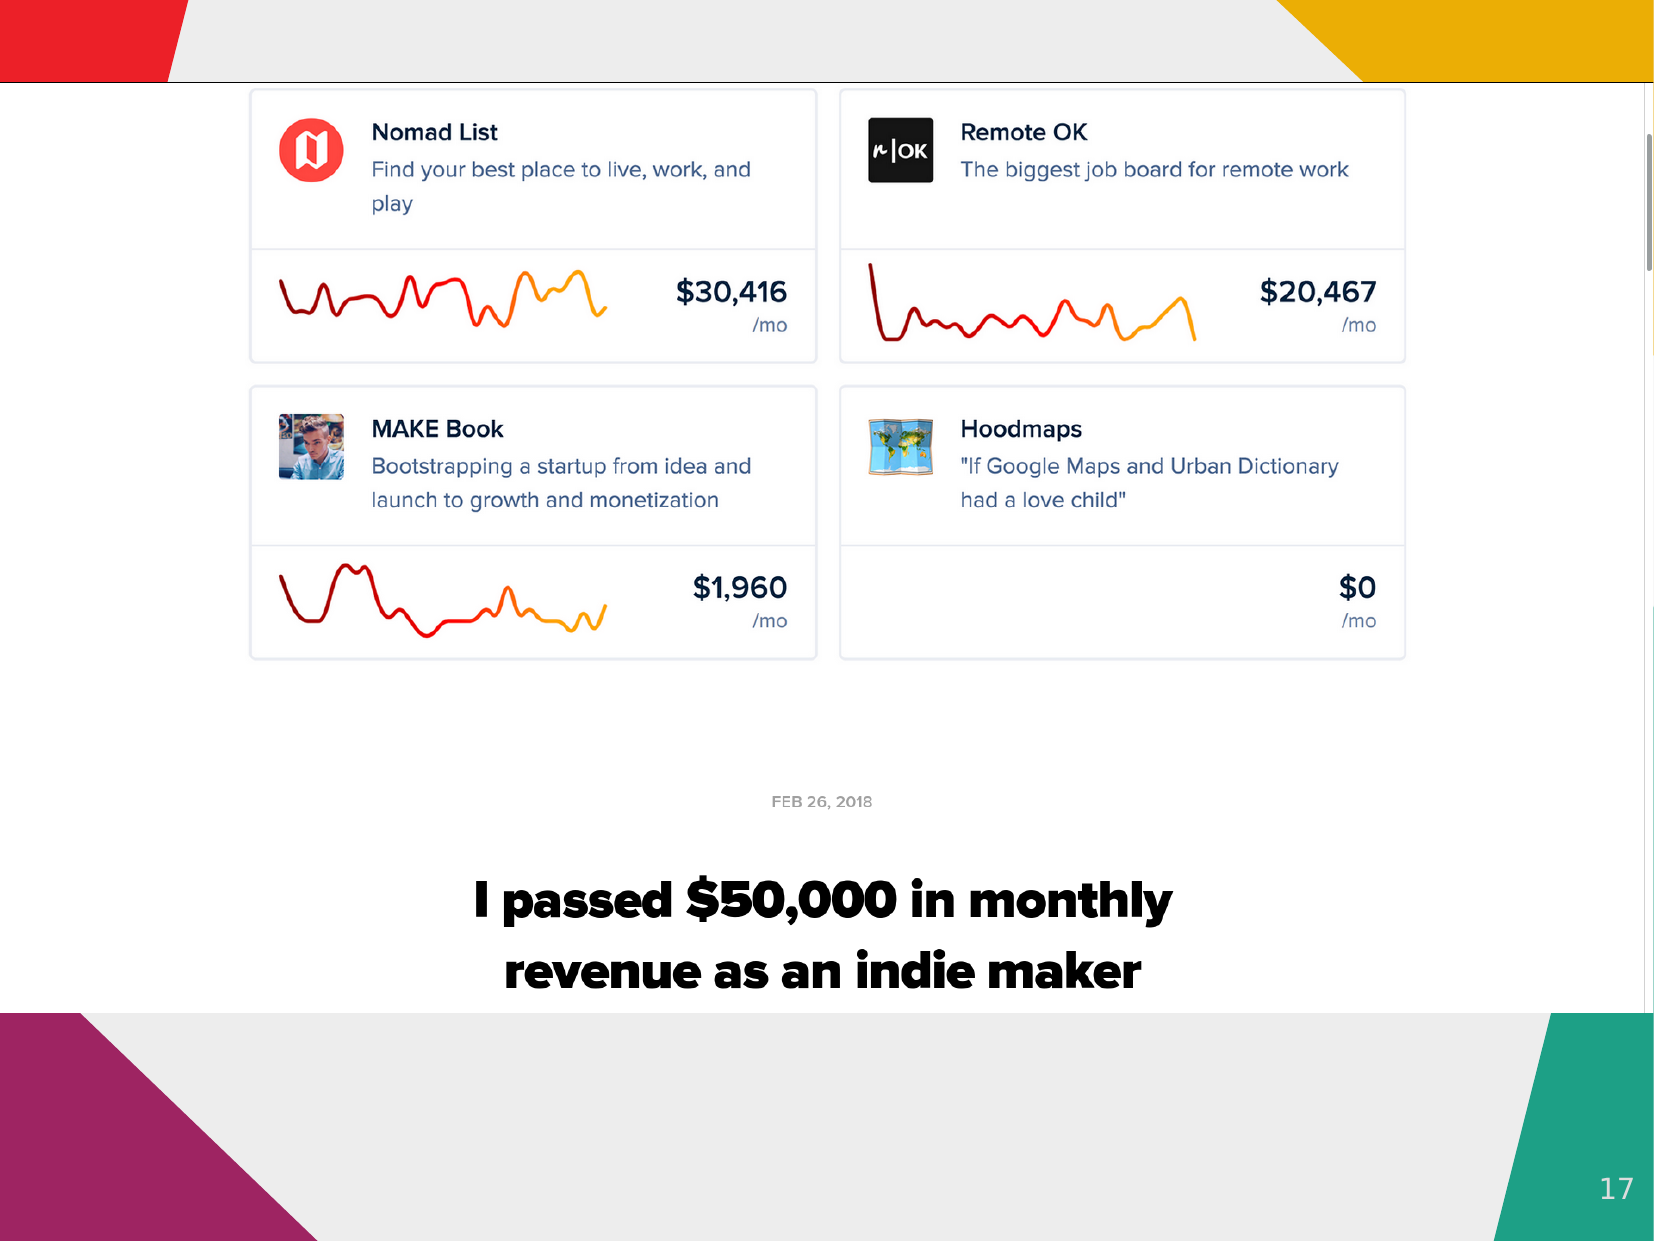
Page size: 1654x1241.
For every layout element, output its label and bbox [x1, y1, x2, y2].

picture [0, 82, 1654, 1013]
